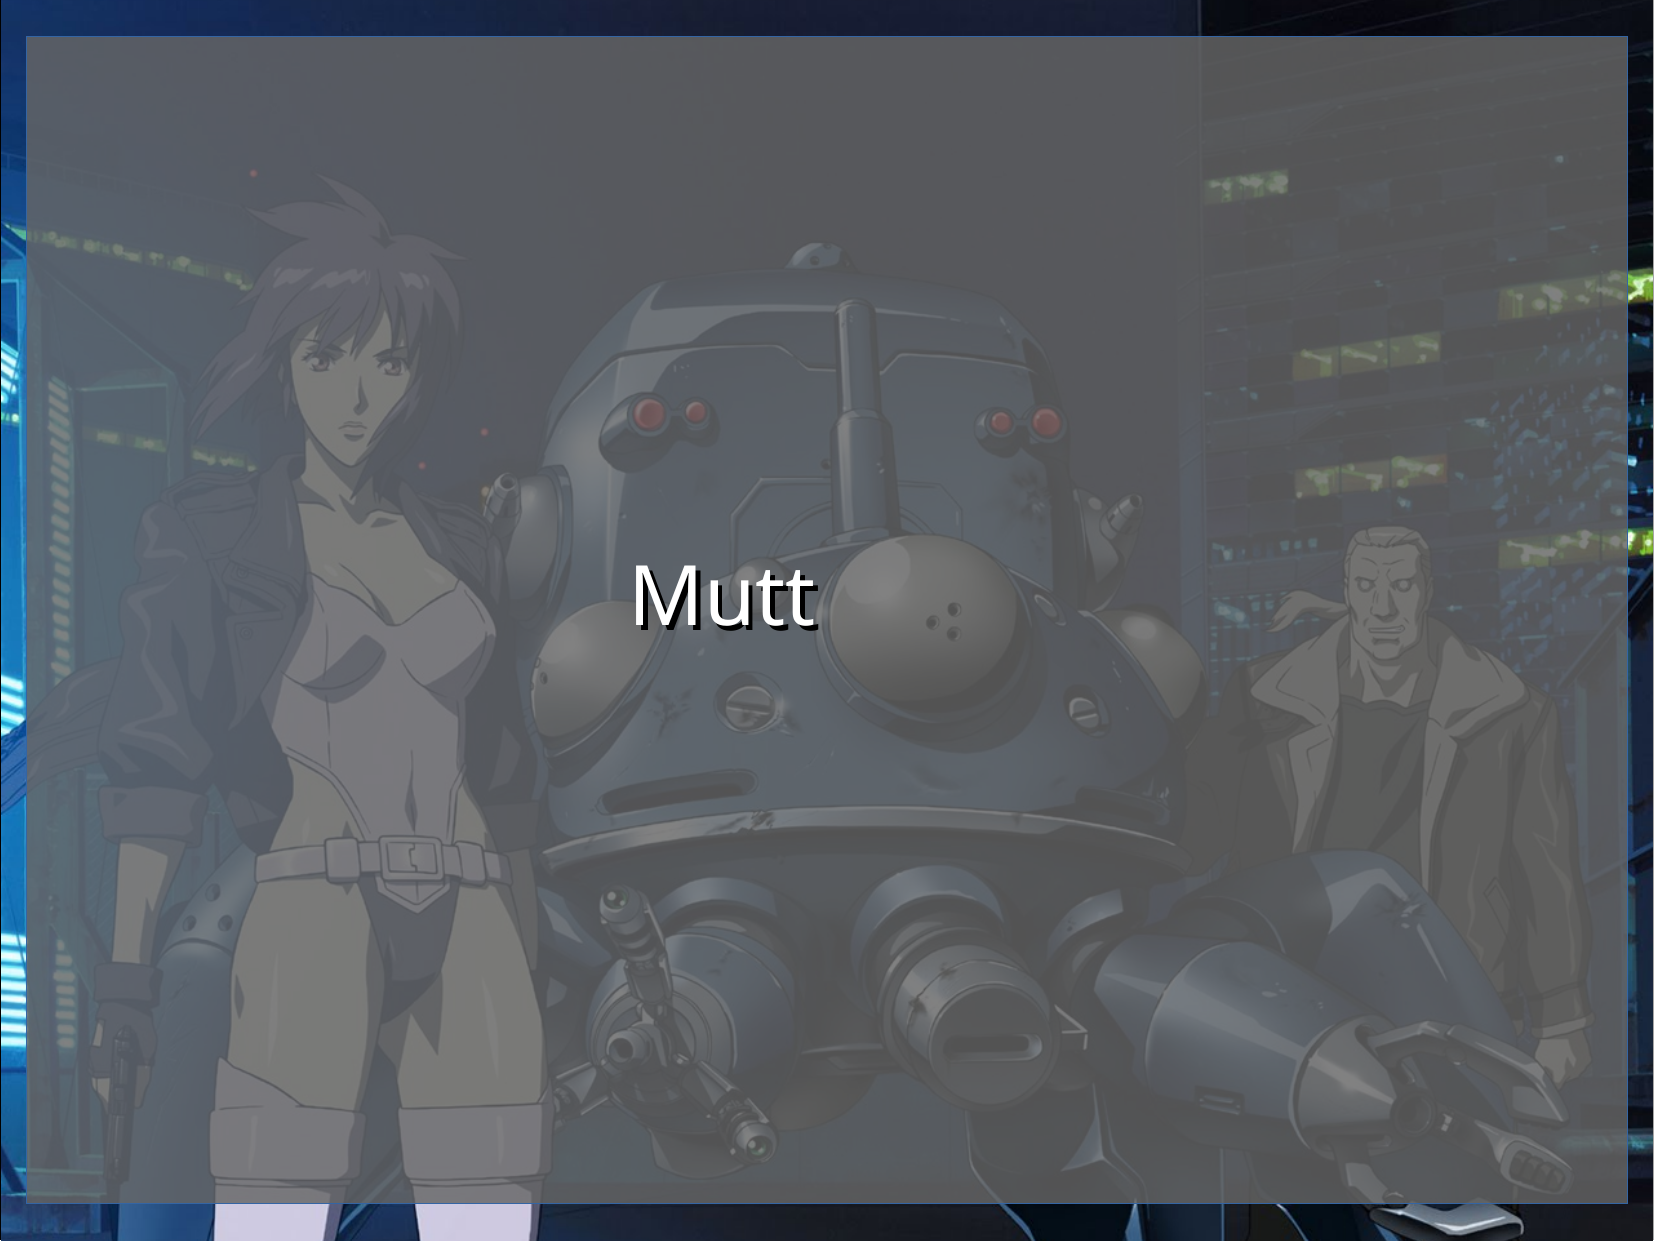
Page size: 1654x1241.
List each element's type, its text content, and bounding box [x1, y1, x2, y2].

text_box Mutt [614, 529, 1040, 711]
text_box [26, 36, 1628, 1204]
picture [1, 0, 1653, 1241]
